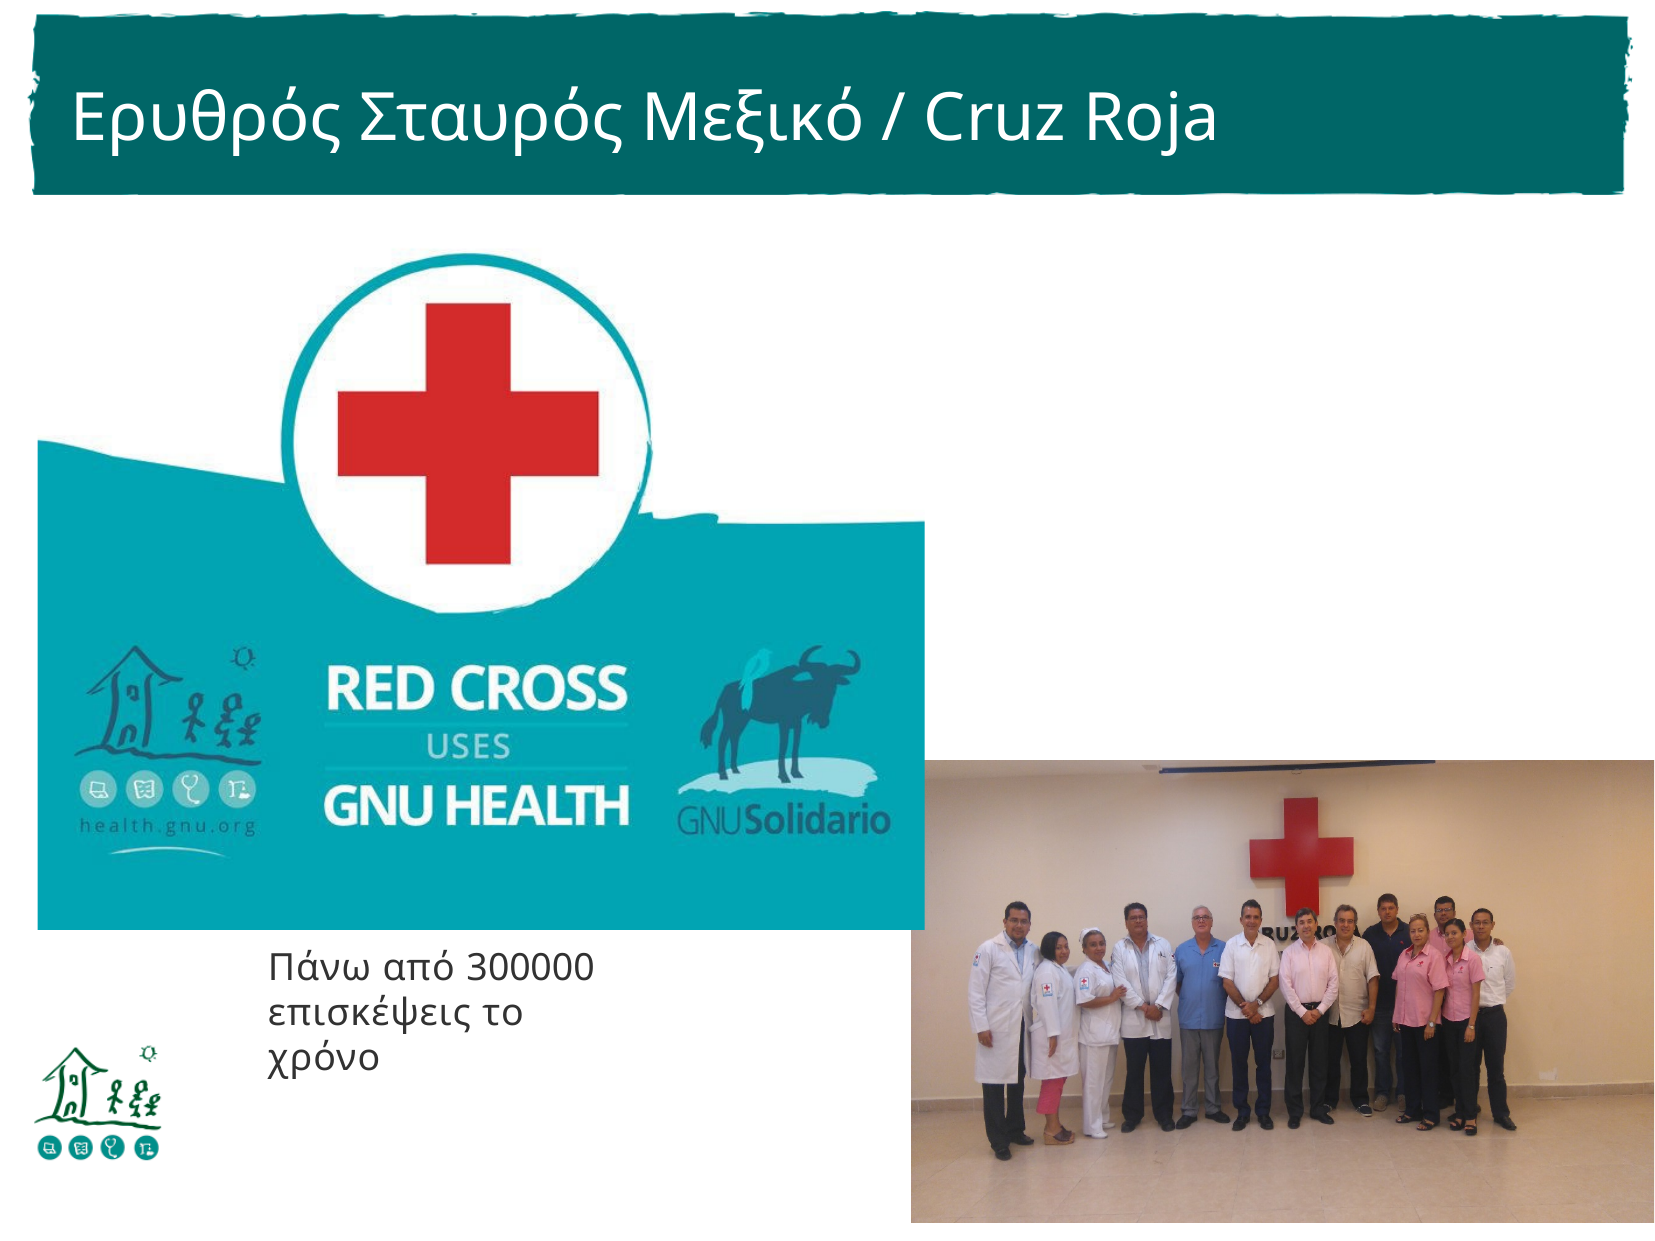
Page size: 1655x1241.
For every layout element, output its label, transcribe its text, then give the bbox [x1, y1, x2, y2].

picture [0, 0, 1655, 1223]
text_box [38, 230, 925, 930]
title Ερυθρός Σταυρός Μεξικό / Cruz Roja [48, 74, 1607, 179]
text_box Πάνω από 300000 επισκέψεις το χρόνο [265, 942, 644, 1033]
